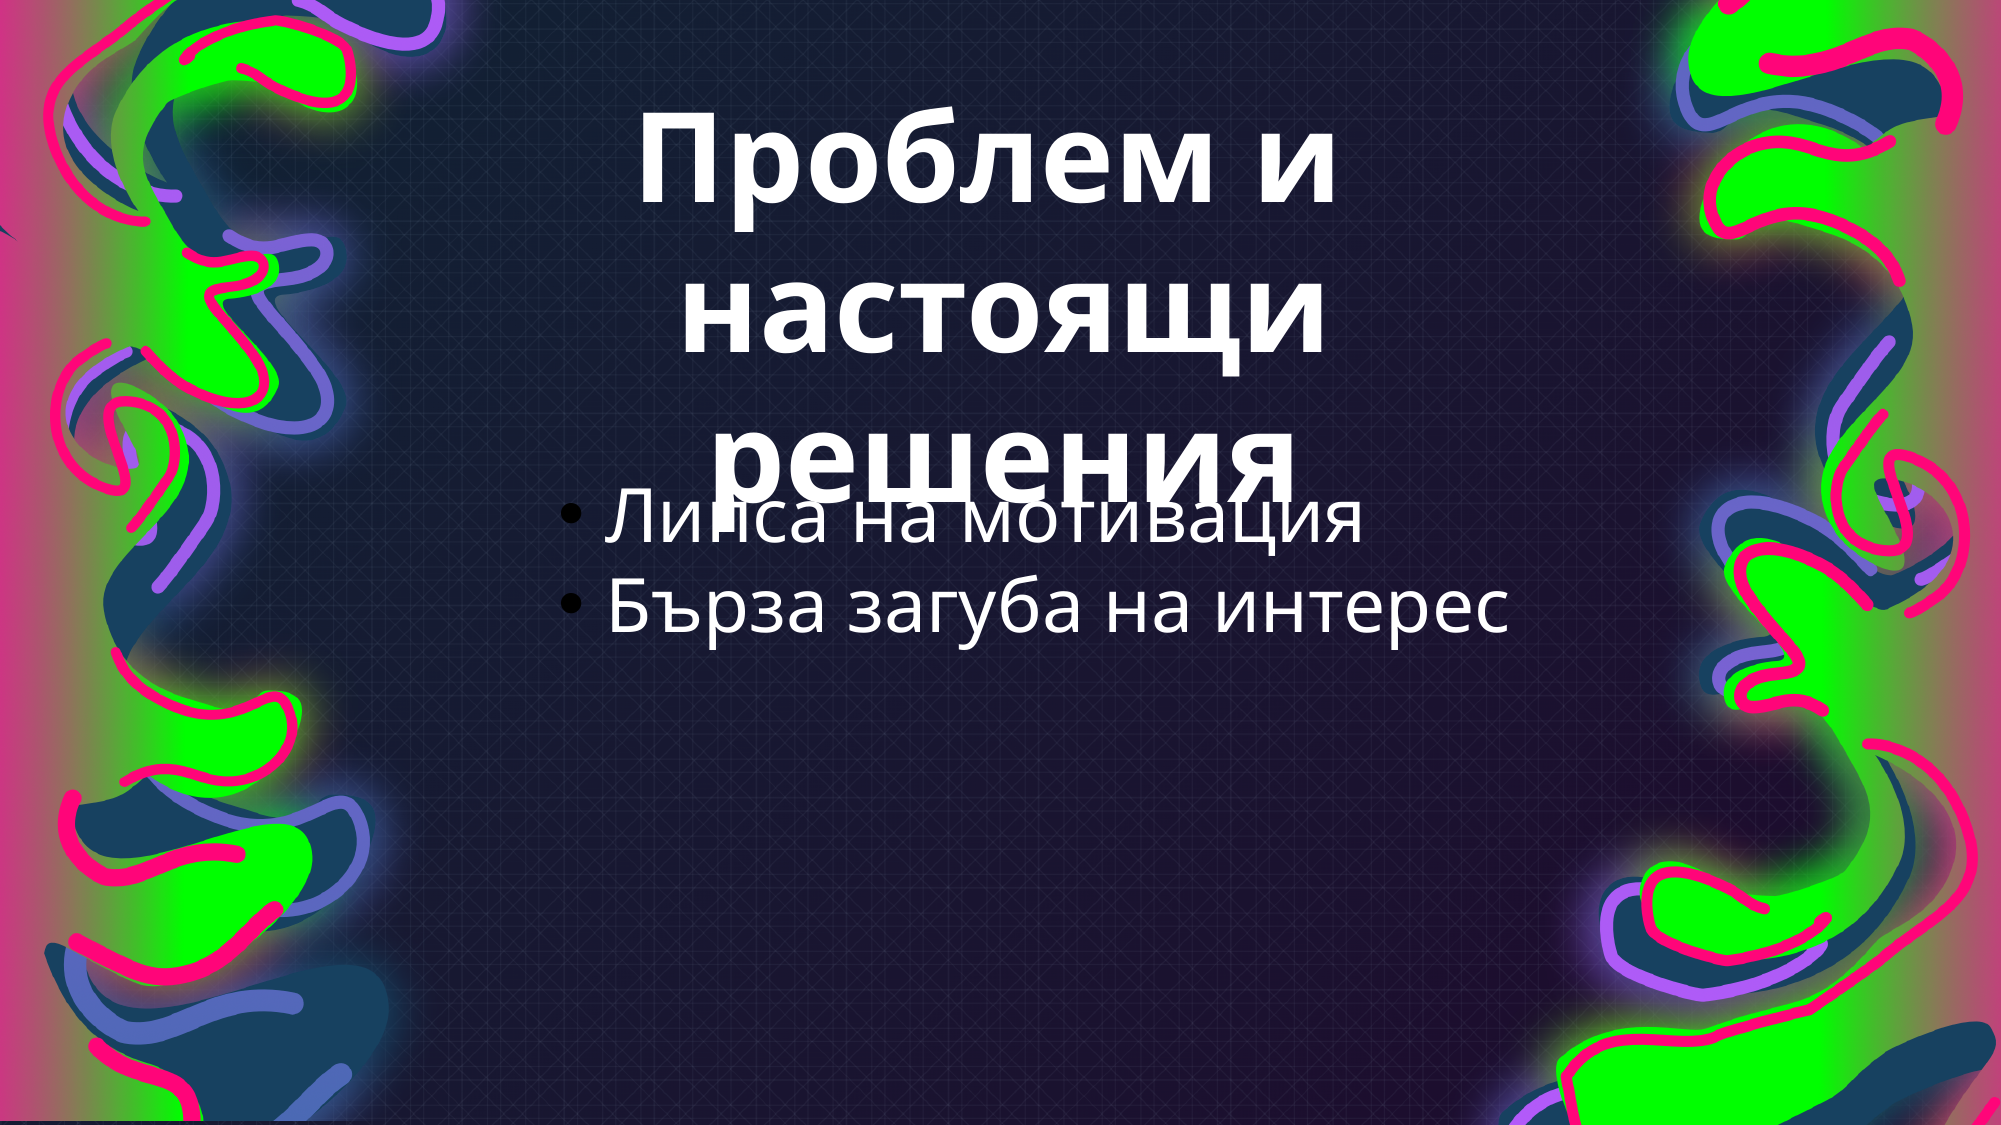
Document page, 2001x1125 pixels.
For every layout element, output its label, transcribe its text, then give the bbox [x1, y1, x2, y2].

text_box Липса на мотивация Бърза загуба на интерес [543, 460, 1533, 657]
picture [0, 0, 2000, 1125]
text_box Проблем и настоящи решения [544, 77, 1350, 381]
